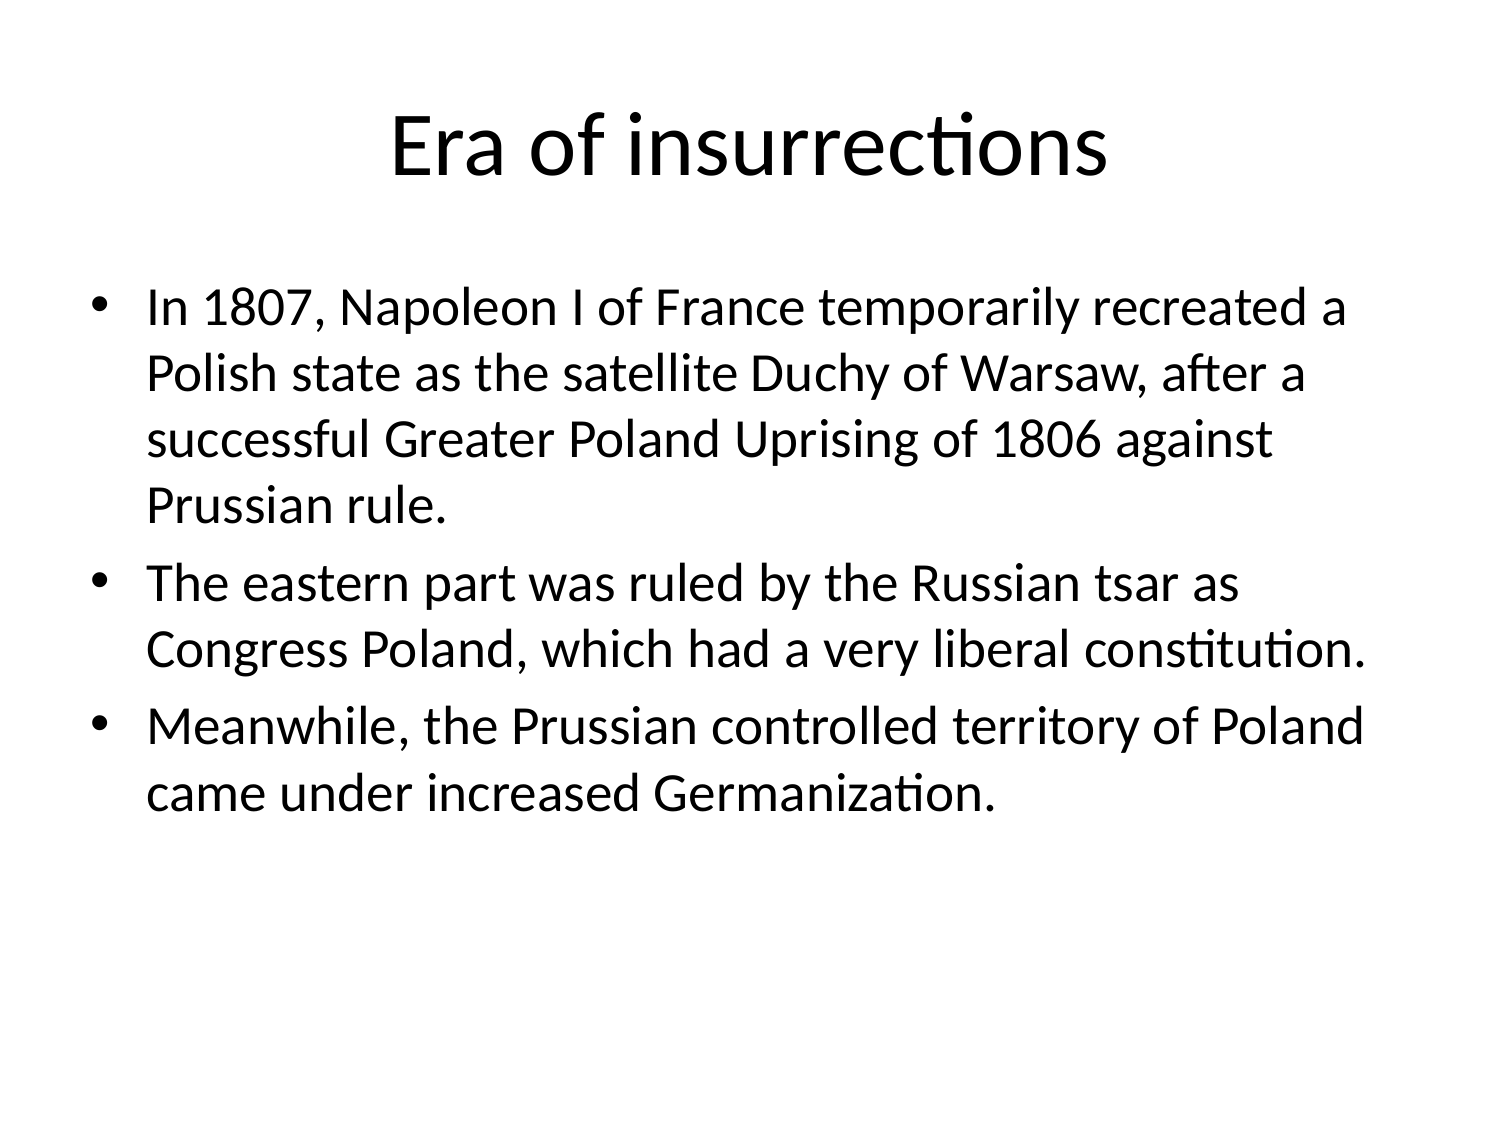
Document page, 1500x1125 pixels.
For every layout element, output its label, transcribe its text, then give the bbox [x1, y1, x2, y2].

title Era of insurrections [75, 45, 1425, 233]
list In 1807, Napoleon I of France temporarily recreated a Polish state as the satellite Duchy of Warsaw, after a successful Greater Poland Uprising of 1806 against Prussian rule. The eastern part was ruled by the Russian tsar as Congress Poland, which had a very liberal constitution. Meanwhile, the Prussian controlled territory of Poland came under increased Germanization. [75, 262, 1425, 1005]
